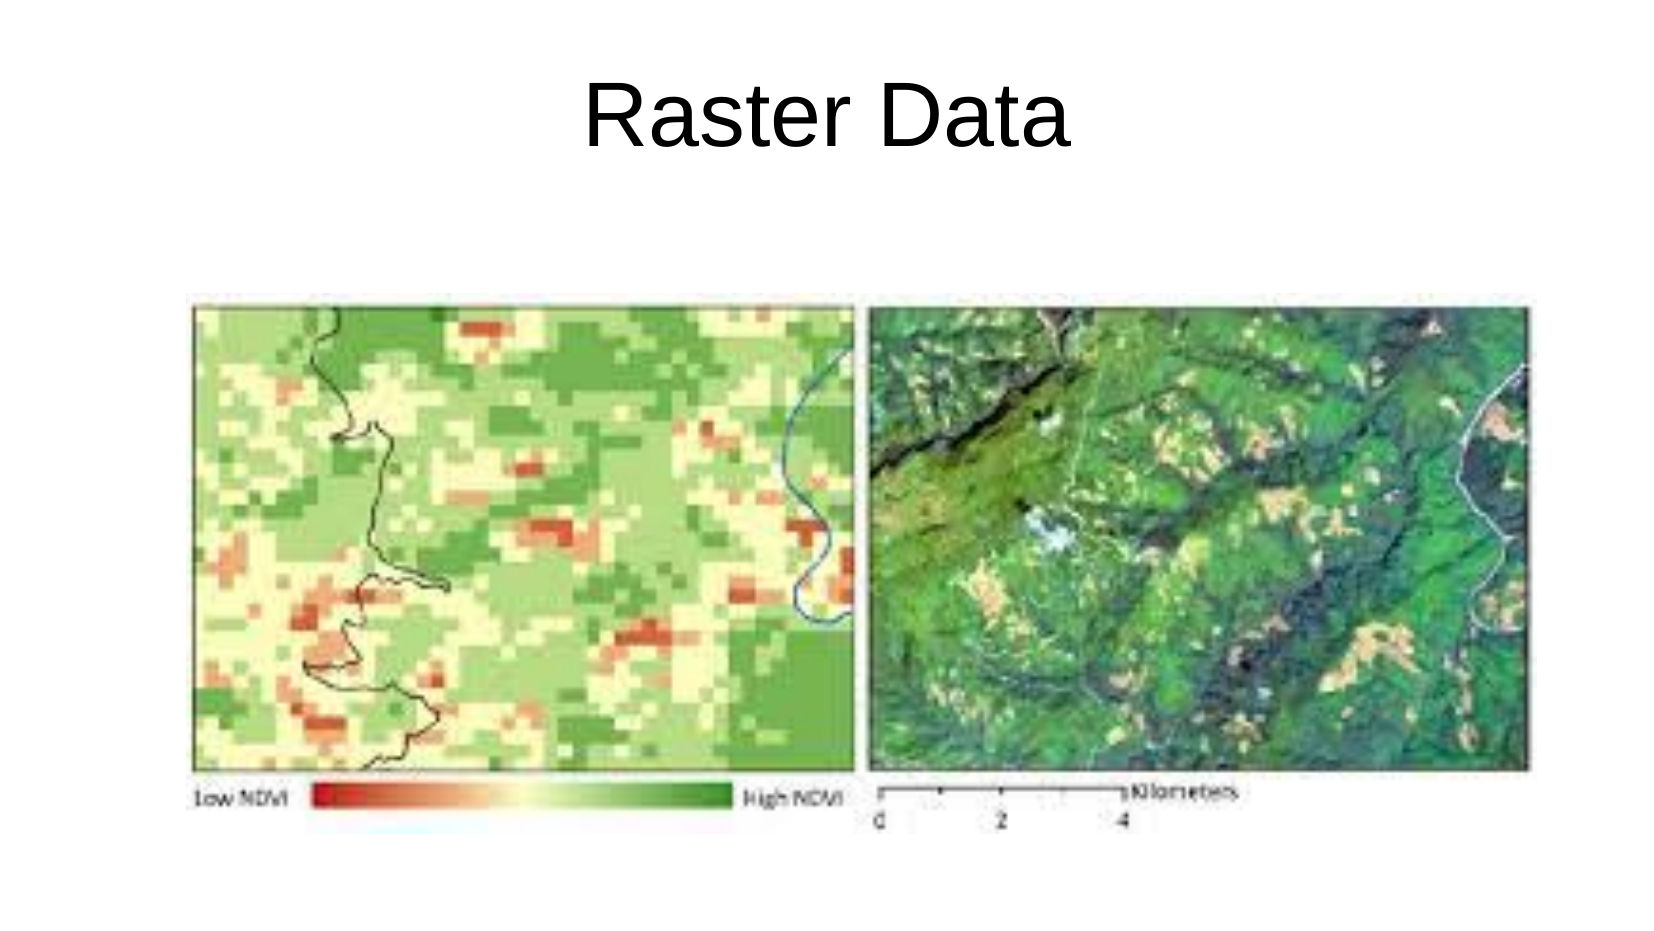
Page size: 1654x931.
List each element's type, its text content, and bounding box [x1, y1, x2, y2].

picture [186, 293, 1537, 834]
title Raster Data [82, 37, 1571, 193]
